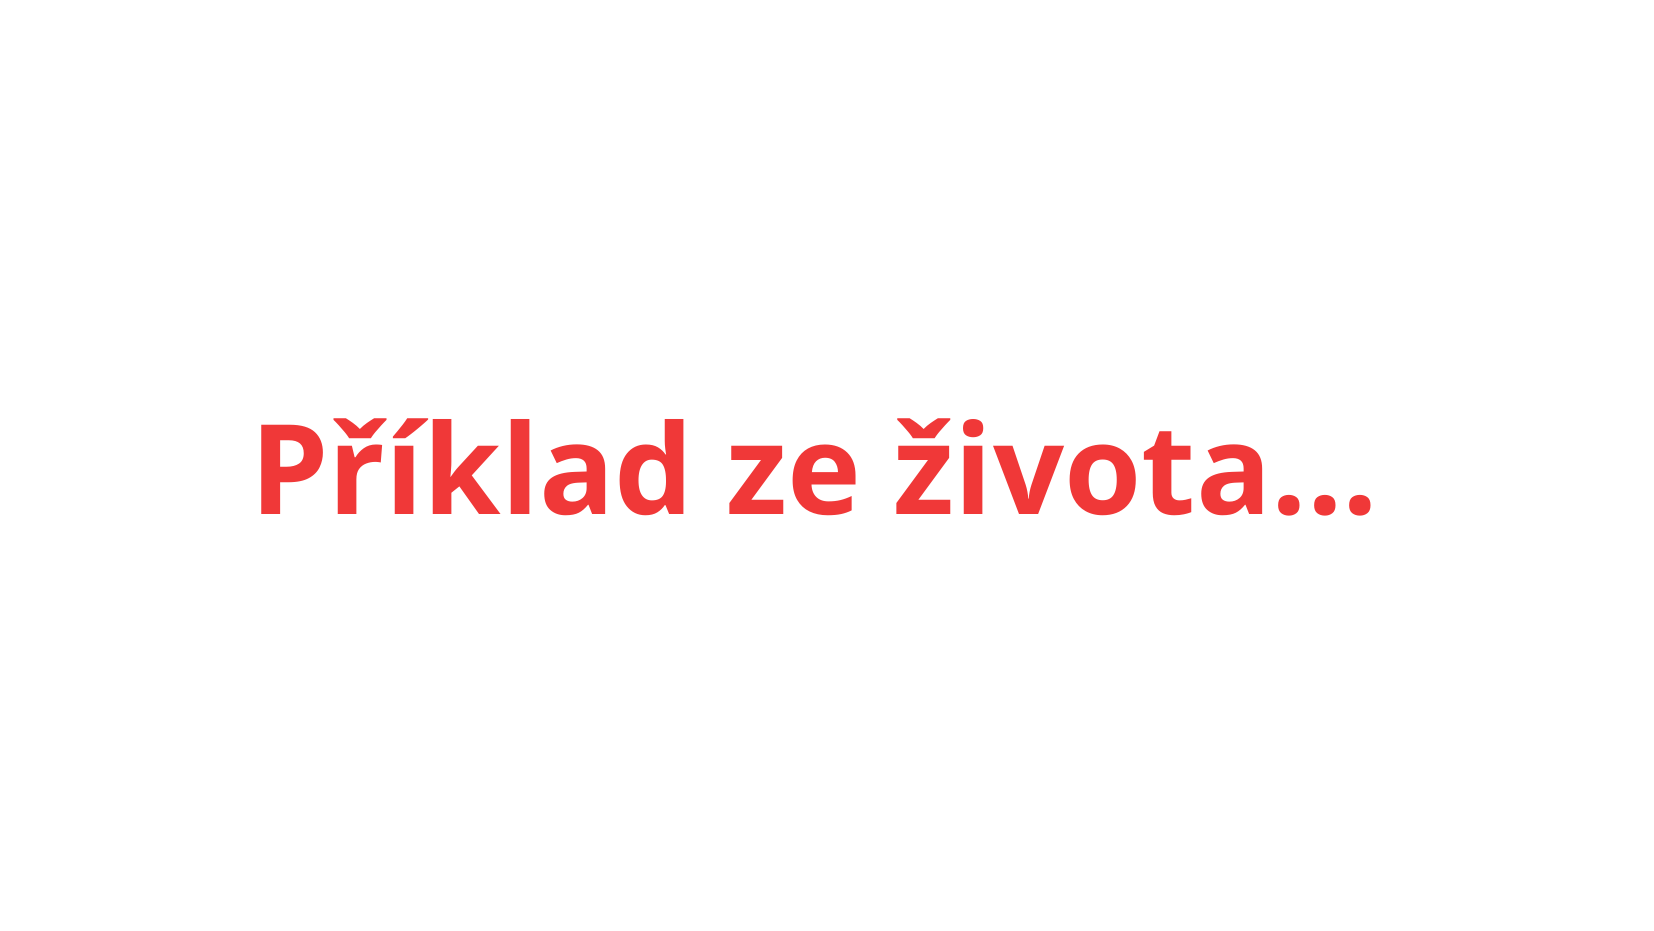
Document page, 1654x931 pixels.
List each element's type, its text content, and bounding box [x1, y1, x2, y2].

title Příklad ze života... [70, 300, 1560, 631]
subtitle [82, 37, 1571, 757]
